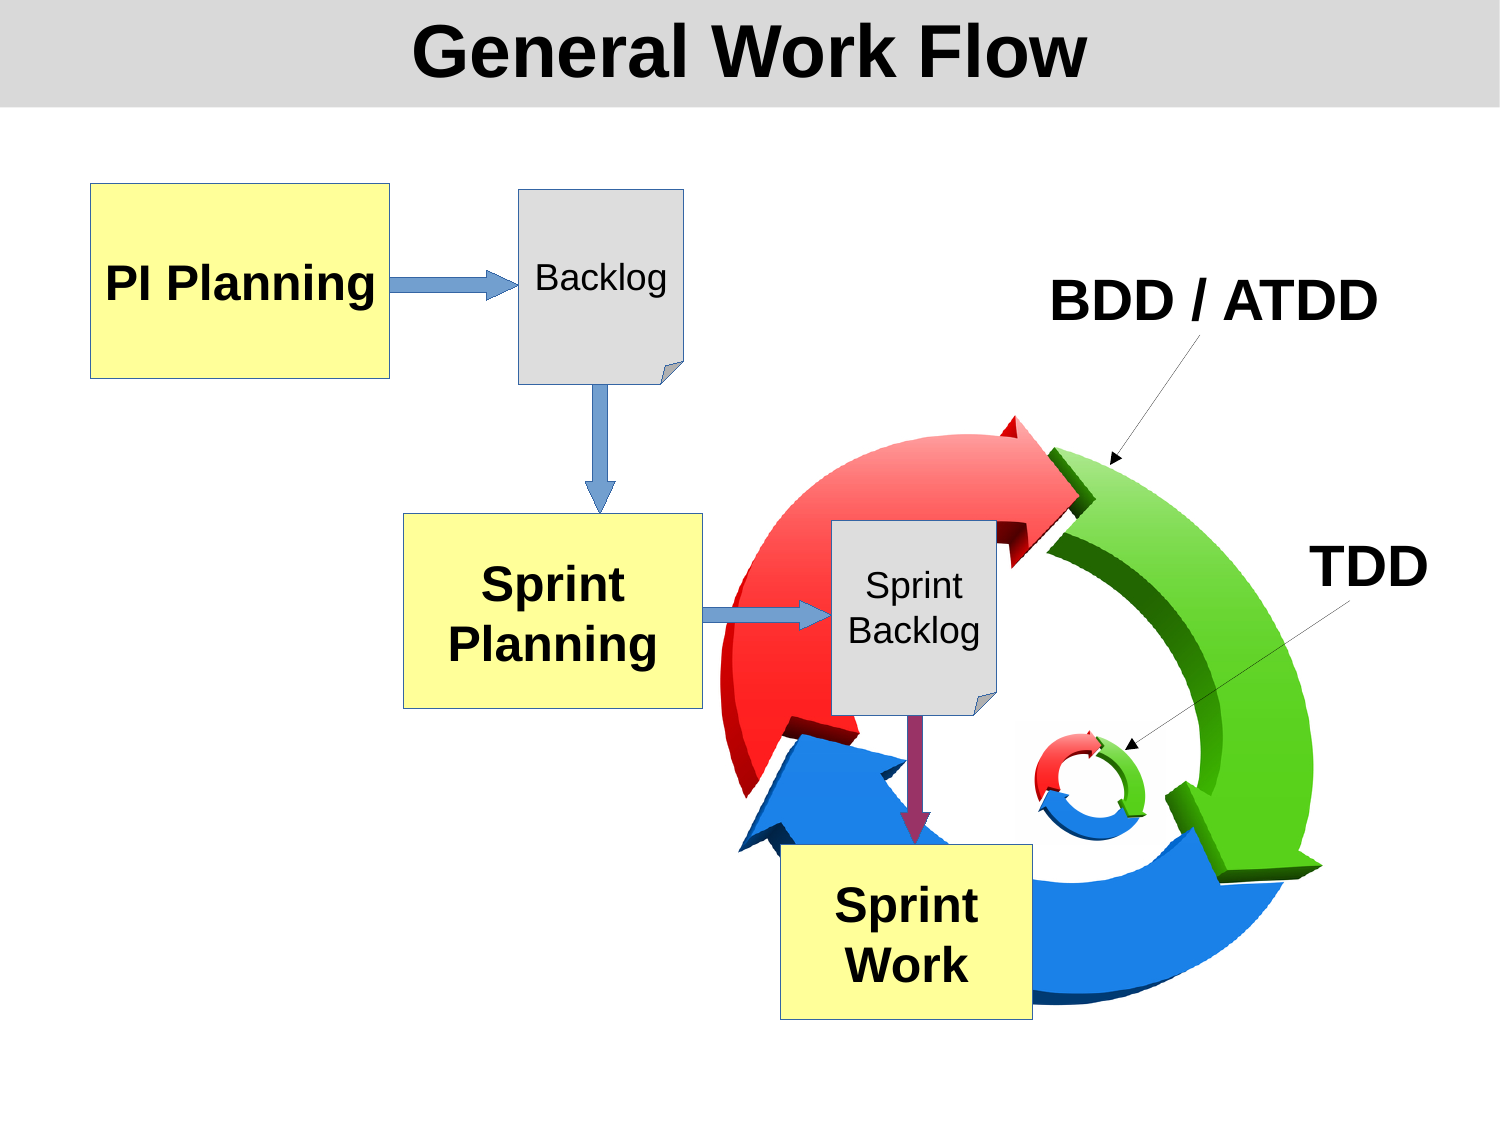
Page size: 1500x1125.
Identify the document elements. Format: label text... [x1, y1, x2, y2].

picture [615, 366, 1425, 1027]
text_box [702, 600, 832, 631]
text_box Sprint Backlog [831, 520, 997, 716]
text_box TDD [1294, 520, 1445, 601]
text_box [900, 715, 931, 845]
text_box Sprint Planning [403, 513, 703, 709]
text_box [389, 270, 519, 301]
text_box BDD / ATDD [1035, 254, 1396, 335]
text_box [585, 384, 616, 514]
text_box Backlog [518, 189, 684, 385]
text_box Sprint Work [780, 844, 1033, 1020]
text_box PI Planning [90, 183, 390, 379]
text_box General Work Flow [0, 0, 1500, 108]
